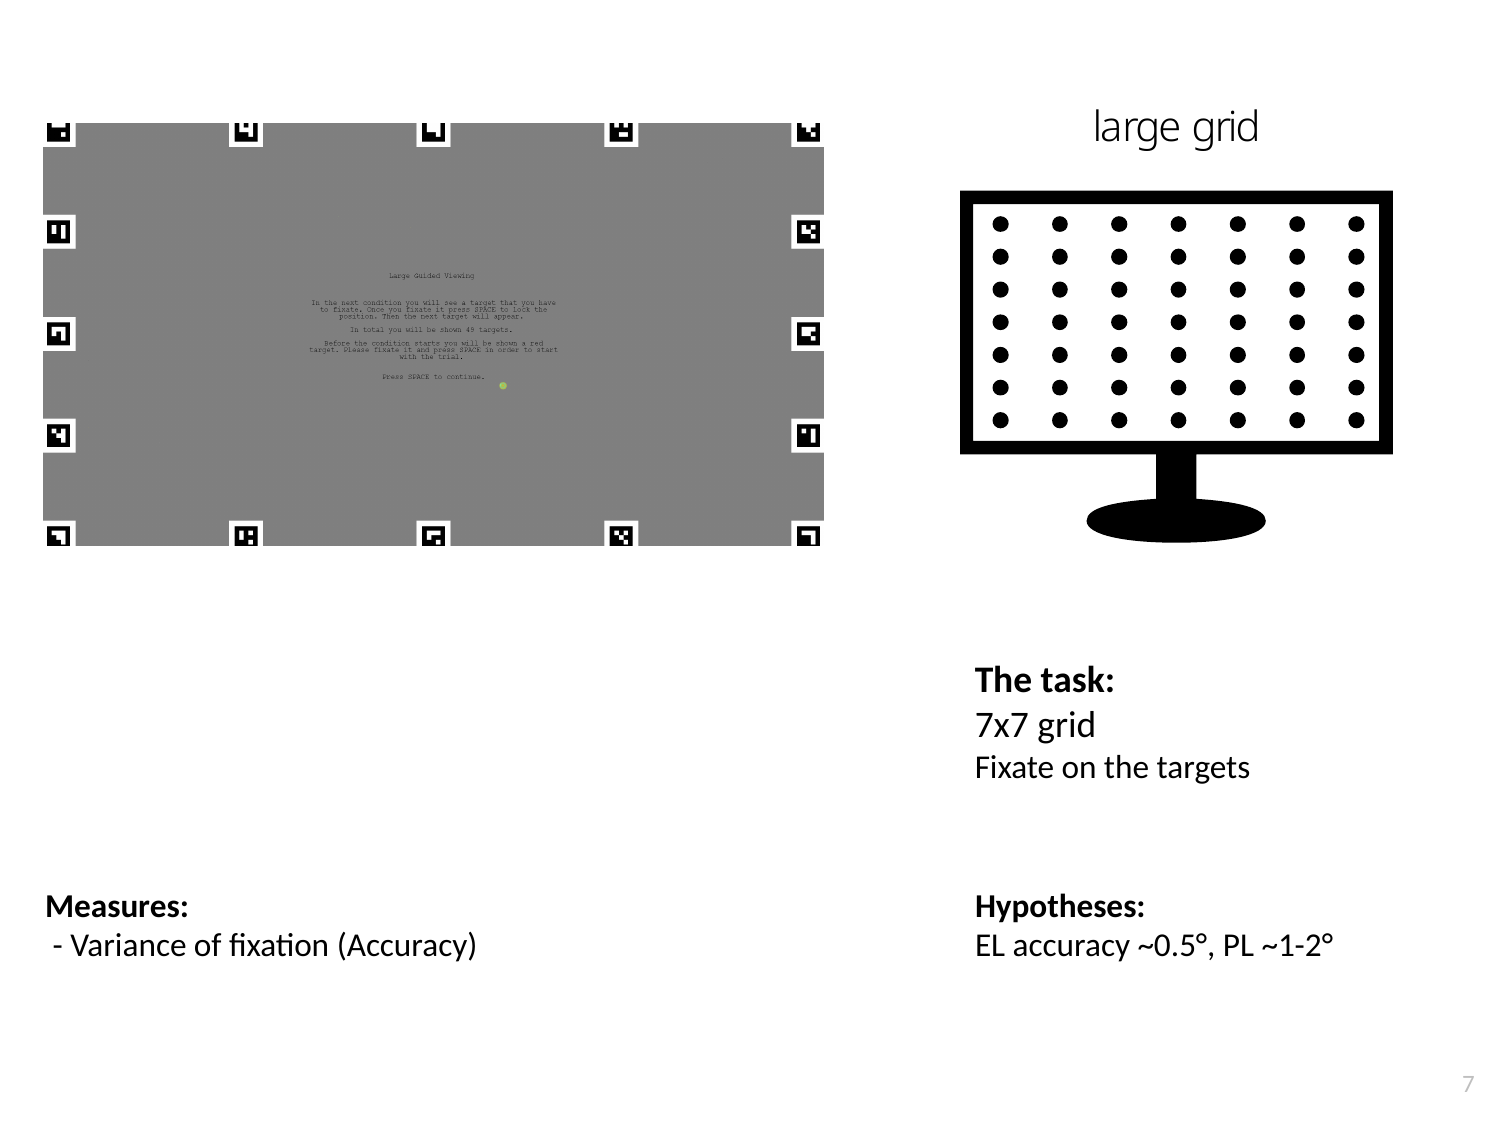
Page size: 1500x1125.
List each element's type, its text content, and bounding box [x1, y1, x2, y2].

text_box The task: 7x7 grid Fixate on the targets [960, 647, 1266, 838]
text_box Measures: - Variance of fixation (Accuracy) [30, 876, 493, 1011]
text_box Hypotheses: EL accuracy ~0.5°, PL ~1-2° [960, 876, 1349, 1011]
picture [43, 123, 824, 546]
picture [960, 105, 1393, 543]
